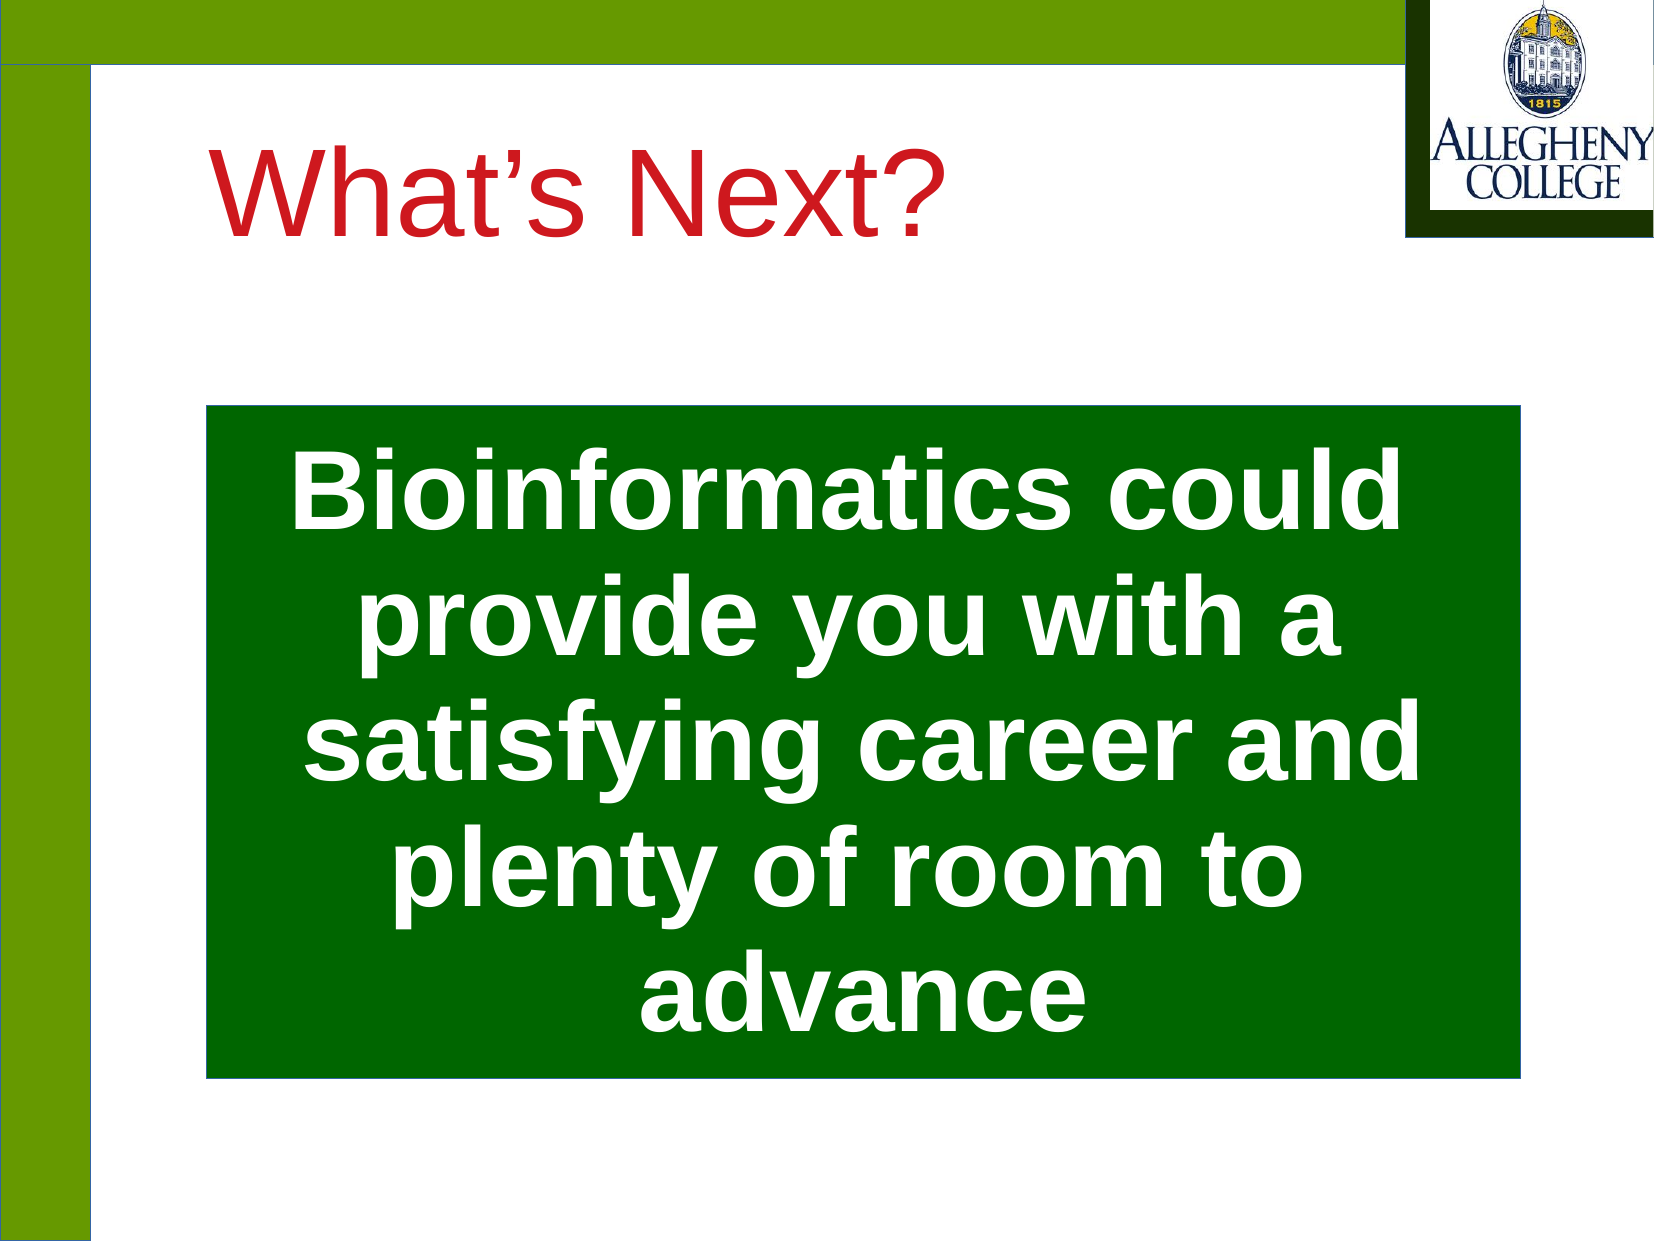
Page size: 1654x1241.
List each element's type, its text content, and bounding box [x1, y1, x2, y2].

text_box Bioinformatics could provide you with a satisfying career and plenty of room to advance [206, 405, 1521, 1079]
text_box [0, 0, 1654, 1241]
text_box What’s Next? [193, 104, 1378, 268]
picture [1430, 0, 1654, 210]
